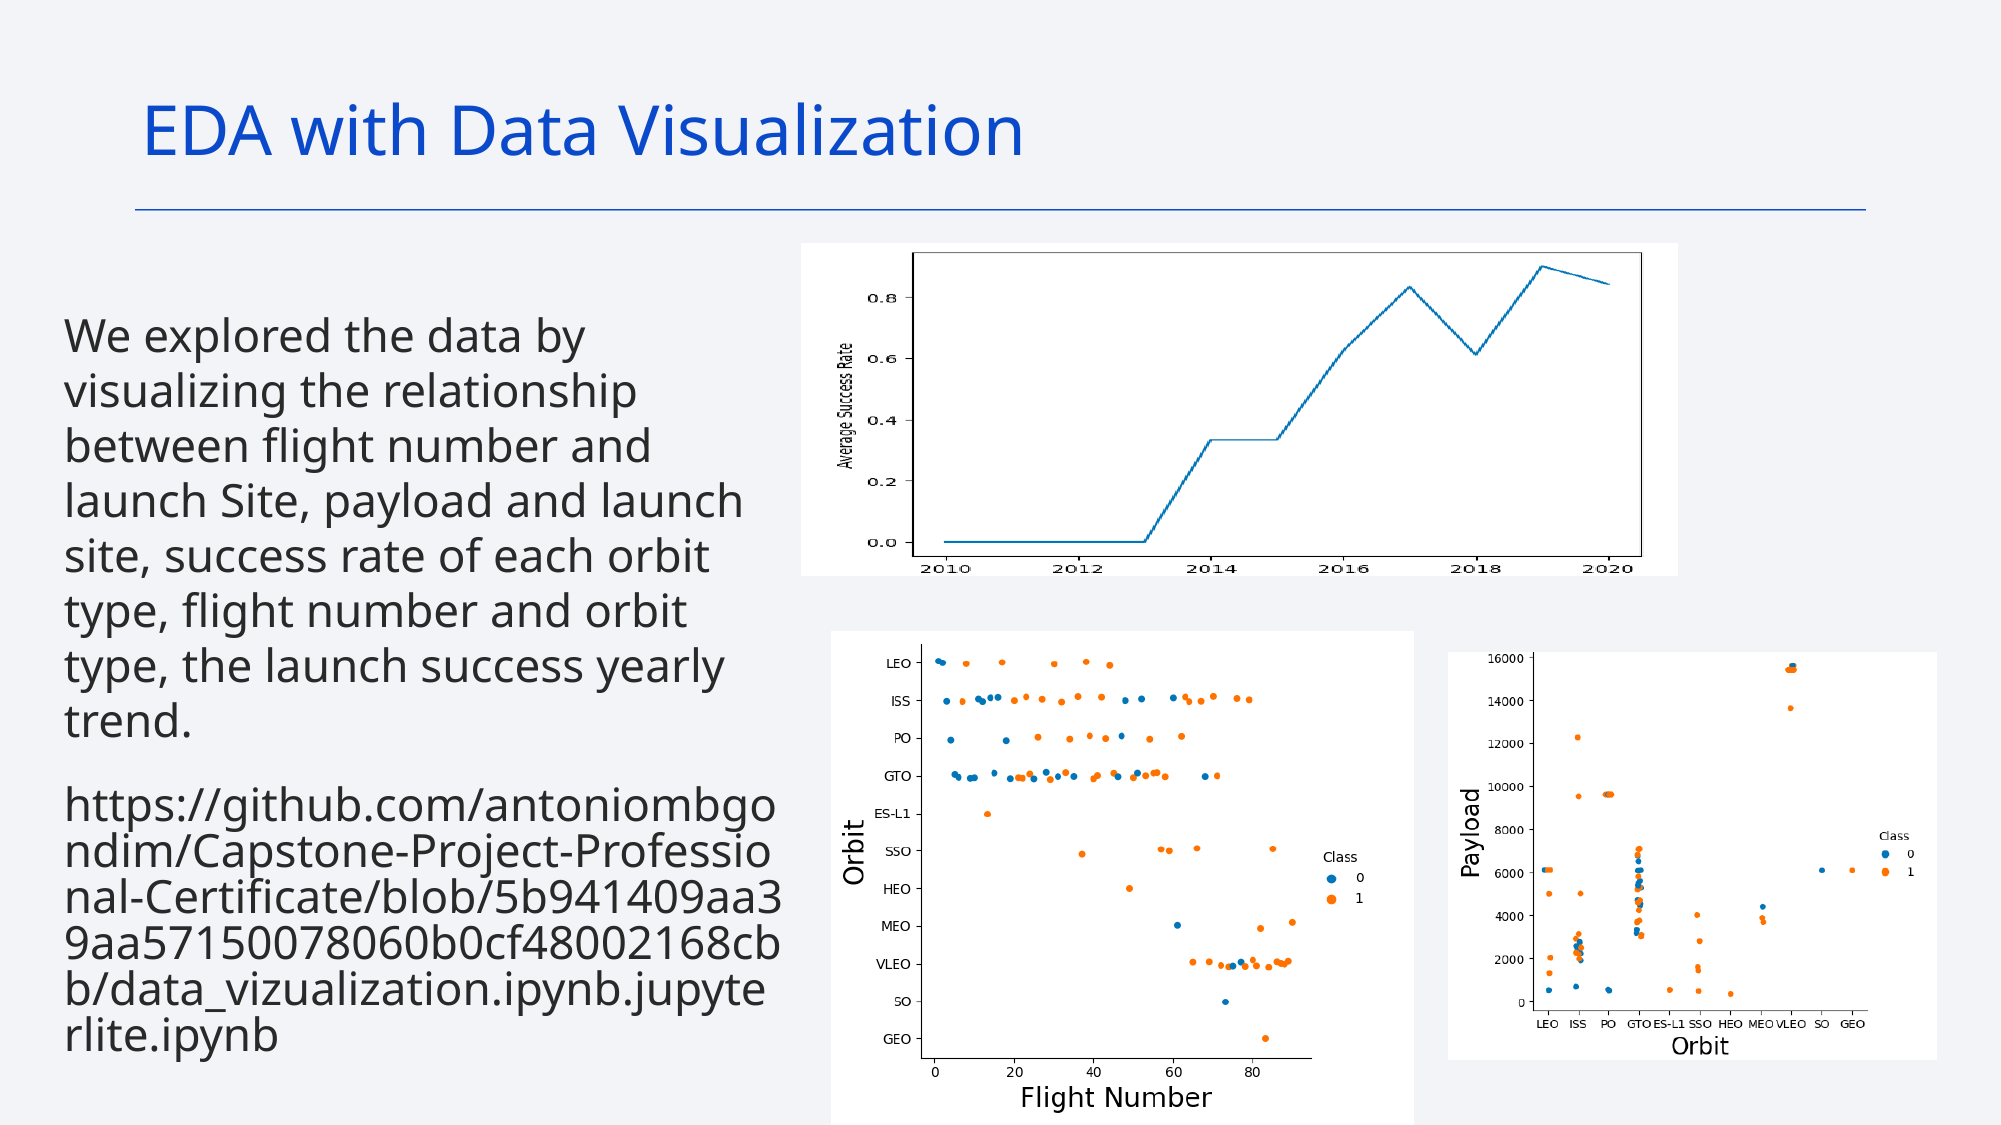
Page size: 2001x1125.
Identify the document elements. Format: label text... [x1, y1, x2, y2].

text_box EDA with Data Visualization [126, 88, 1852, 179]
list We explored the data by visualizing the relationship between flight number and launch Site, payload and launch site, success rate of each orbit type, flight number and orbit type, the launch success yearly trend. https://github.com/antoniombgondim/Capstone-Project-Professional-Certificate/blob/5b941409aa39aa57150078060b0cf48002168cbb/data_vizualization.ipynb.jupyterlite.ipynb [49, 299, 802, 1014]
picture [0, 0, 2001, 1125]
